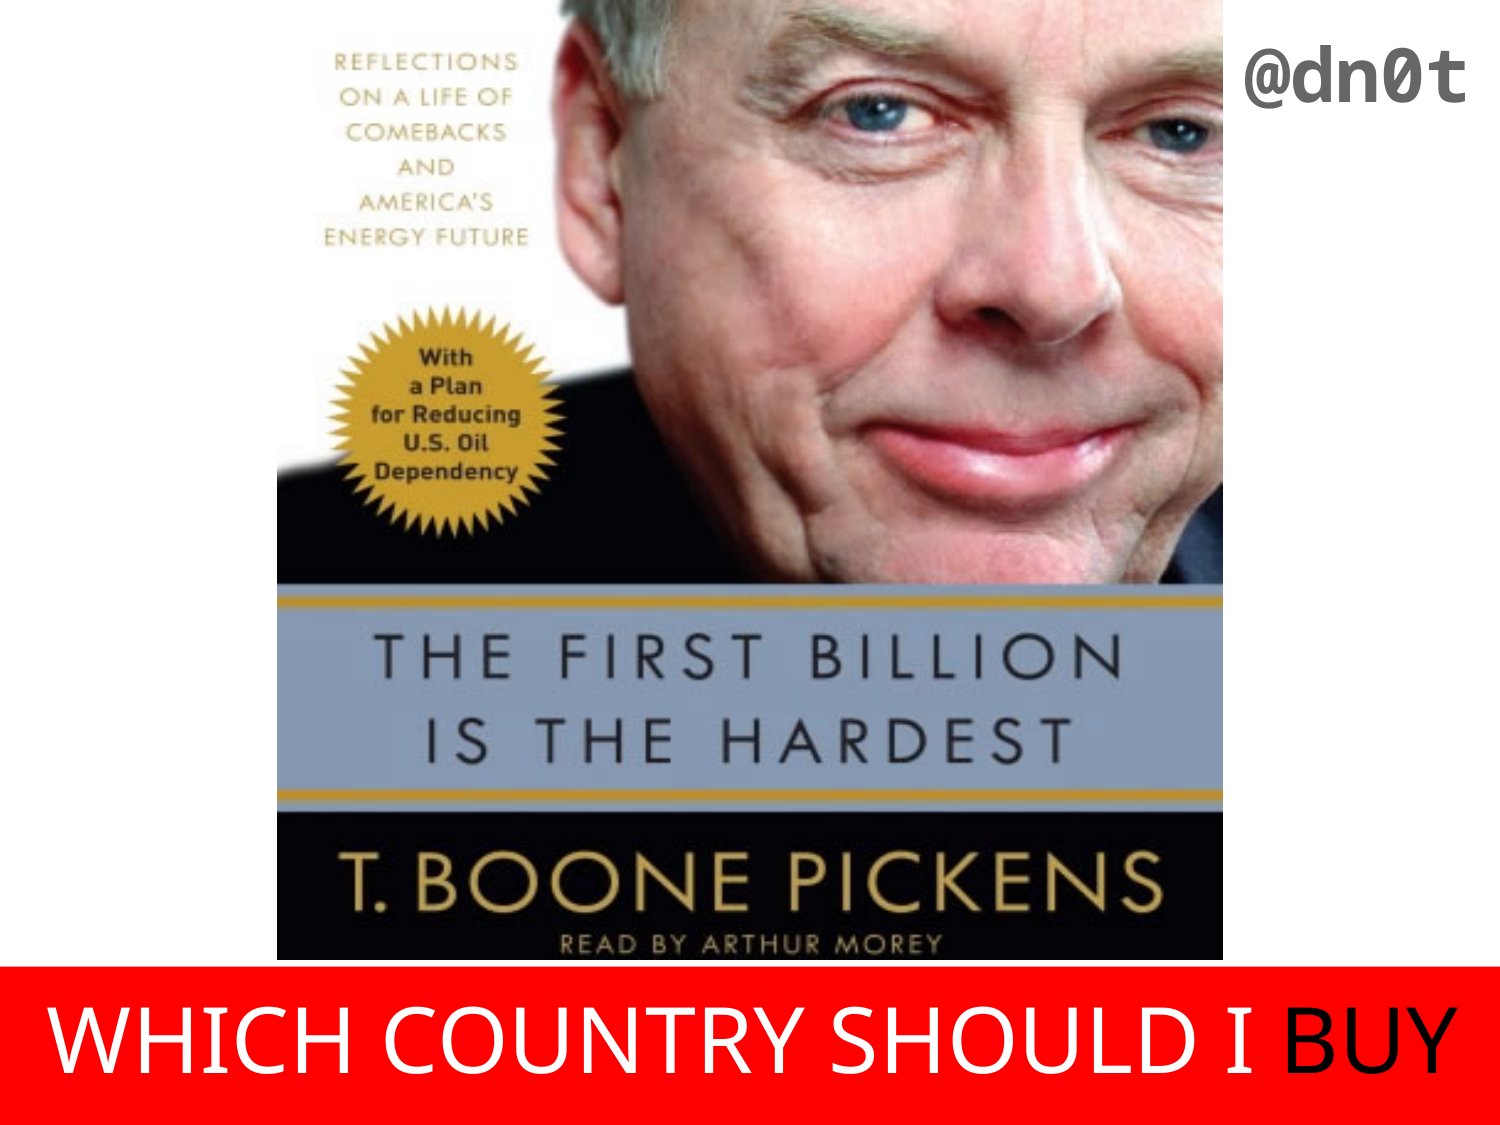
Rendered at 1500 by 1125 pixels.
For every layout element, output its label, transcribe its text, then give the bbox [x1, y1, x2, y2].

list WHICH COUNTRY SHOULD I BUY [28, 974, 1478, 1111]
picture [277, 0, 1223, 961]
